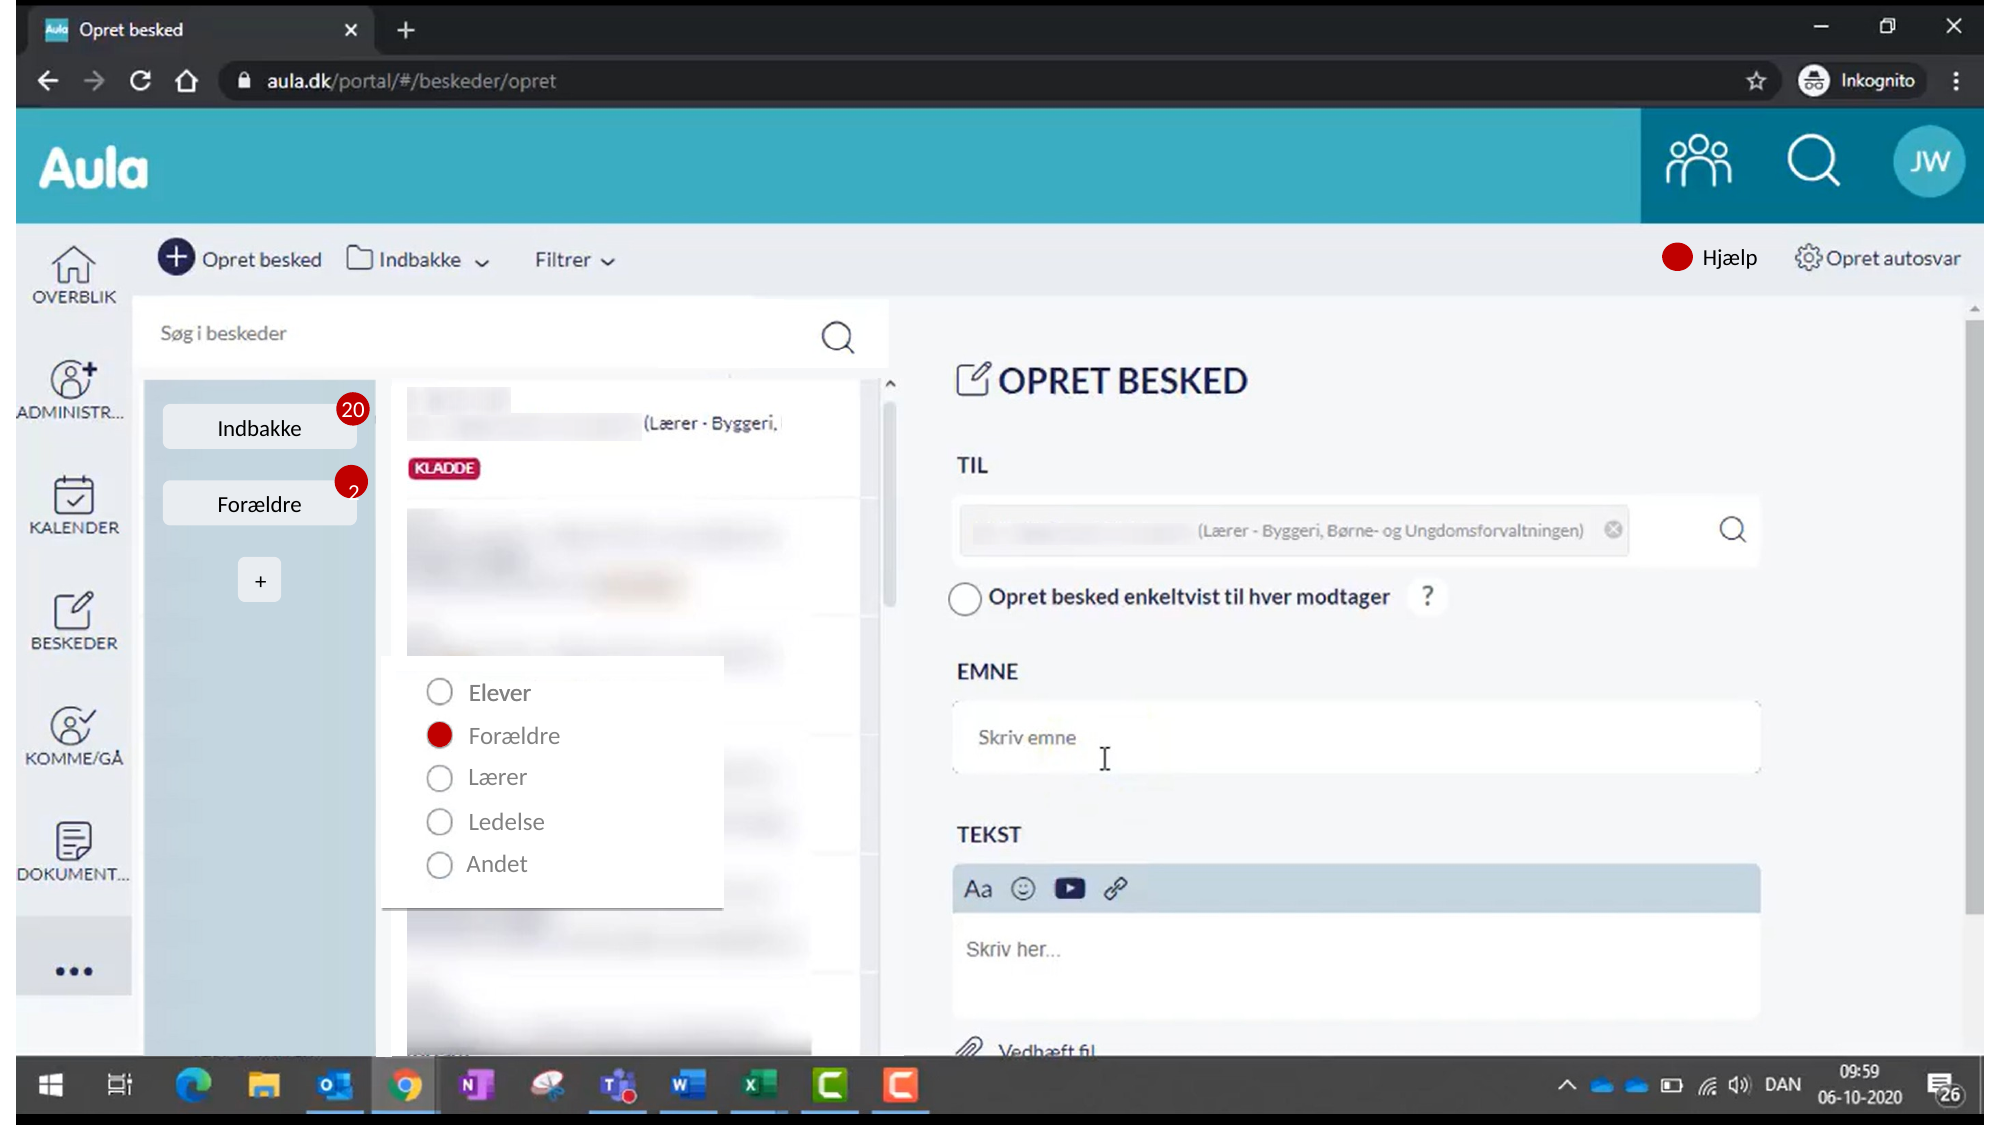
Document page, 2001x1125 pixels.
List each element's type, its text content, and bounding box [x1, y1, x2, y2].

text_box Hjælp [1687, 235, 1774, 279]
text_box 20 [326, 387, 398, 431]
picture [1666, 131, 1732, 191]
text_box + [237, 556, 282, 602]
text_box [427, 722, 452, 747]
text_box Ledelse [453, 798, 637, 844]
text_box Lærer [453, 752, 636, 798]
text_box Forældre [162, 480, 357, 526]
text_box Indbakke [162, 403, 357, 449]
picture [16, 0, 1984, 1125]
text_box 2 [334, 464, 368, 499]
text_box Forældre [453, 715, 637, 758]
picture [1785, 128, 1840, 186]
picture [1893, 126, 1965, 197]
text_box Andet [451, 840, 634, 886]
text_box Elever [453, 669, 637, 715]
text_box [1662, 242, 1687, 271]
